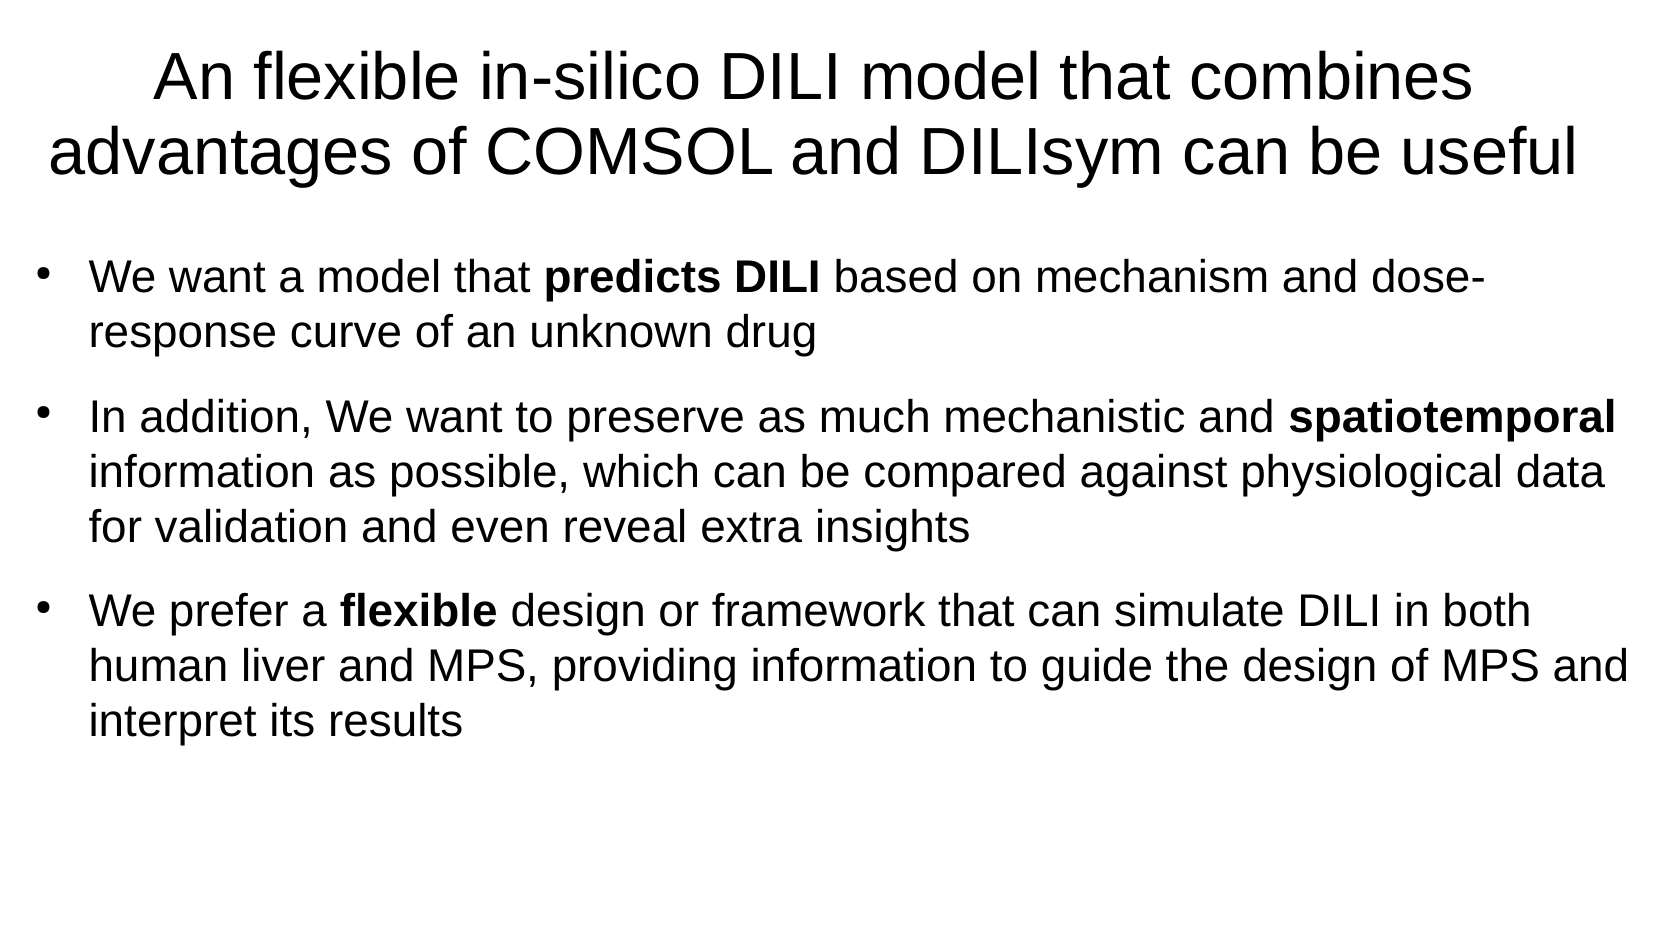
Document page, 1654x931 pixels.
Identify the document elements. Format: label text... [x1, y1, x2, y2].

list We want a model that predicts DILI based on mechanism and dose-response curve of an unknown drug In addition, We want to preserve as much mechanistic and spatiotemporal information as possible, which can be compared against physiological data for validation and even reveal extra insights We prefer a flexible design or framework that can simulate DILI in both human liver and MPS, providing information to guide the design of MPS and interpret its results [17, 247, 1642, 857]
title An flexible in-silico DILI model that combines advantages of COMSOL and DILIsym can be useful [0, 0, 1654, 189]
